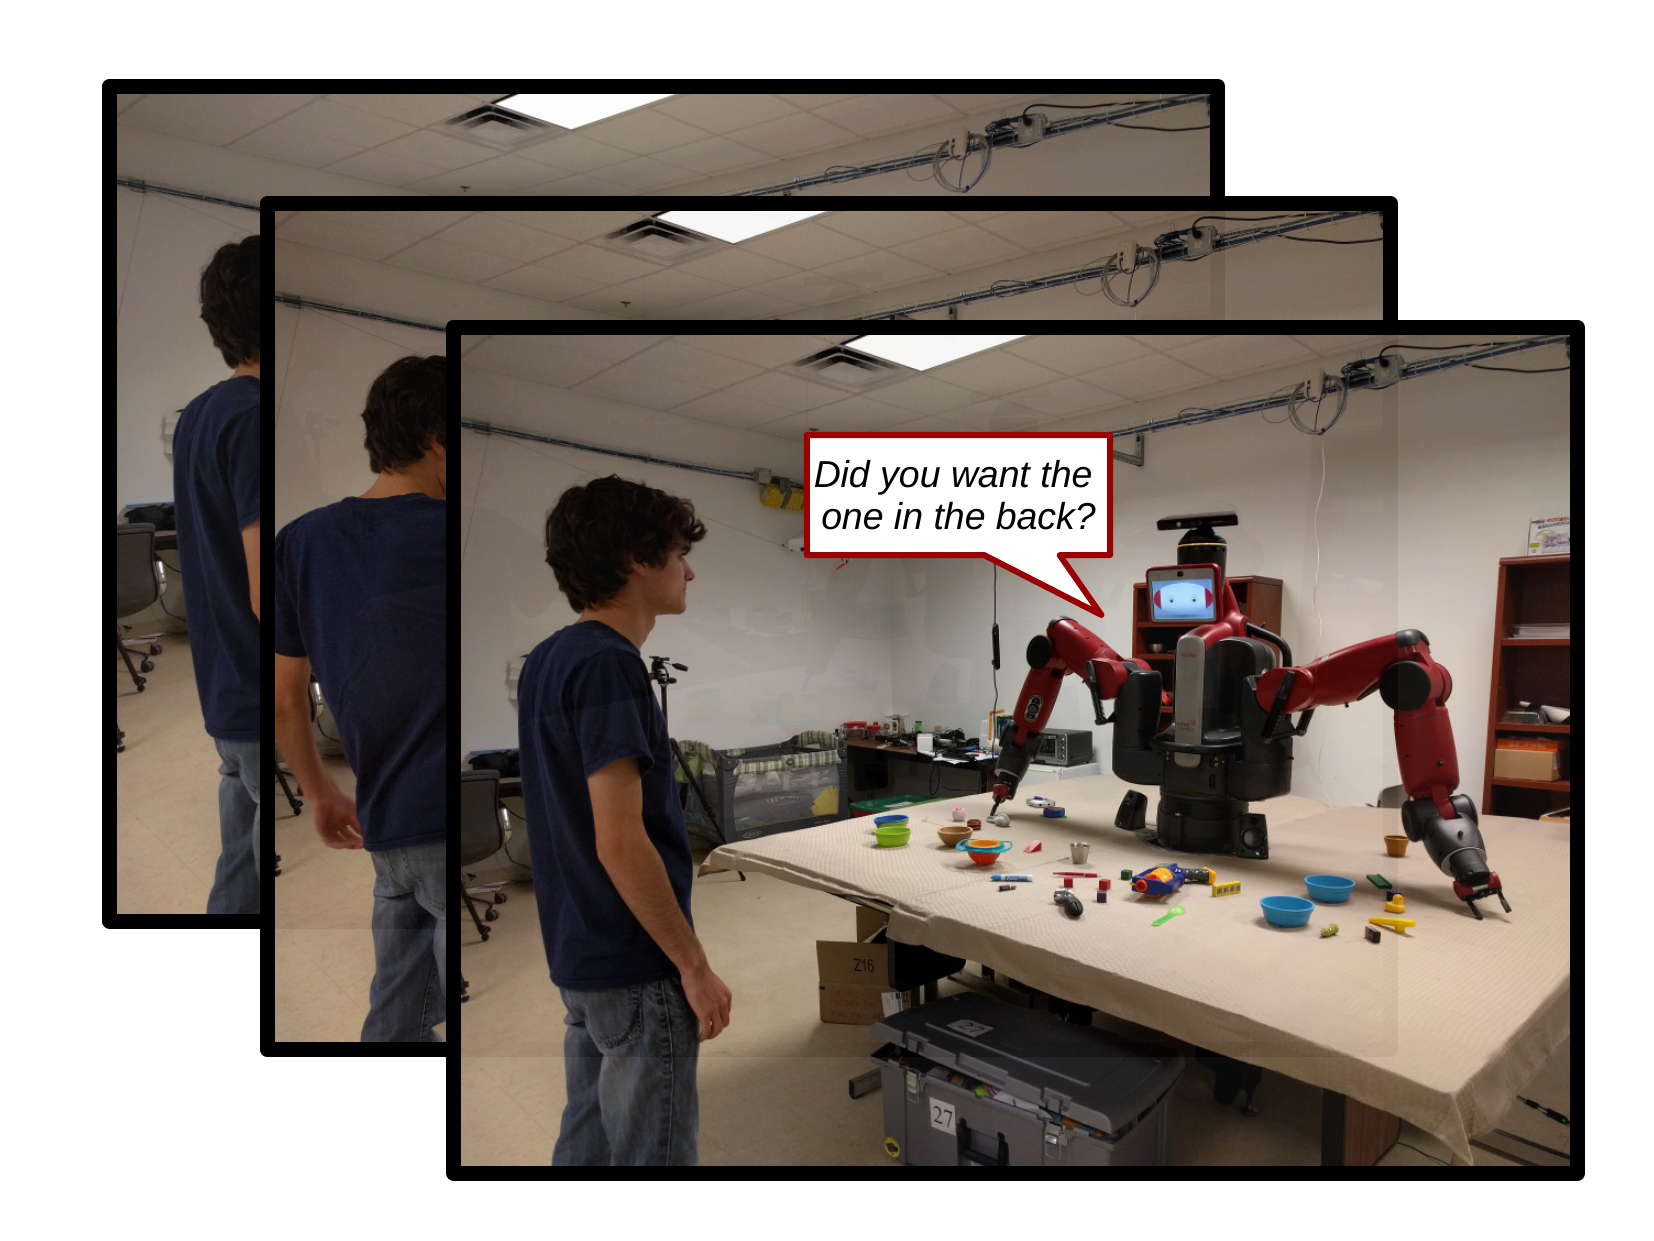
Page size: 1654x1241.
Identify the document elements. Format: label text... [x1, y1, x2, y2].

picture [461, 334, 1570, 1166]
picture [274, 211, 1384, 1043]
picture [117, 93, 1211, 914]
text_box Did you want the one in the back? [806, 435, 1111, 615]
